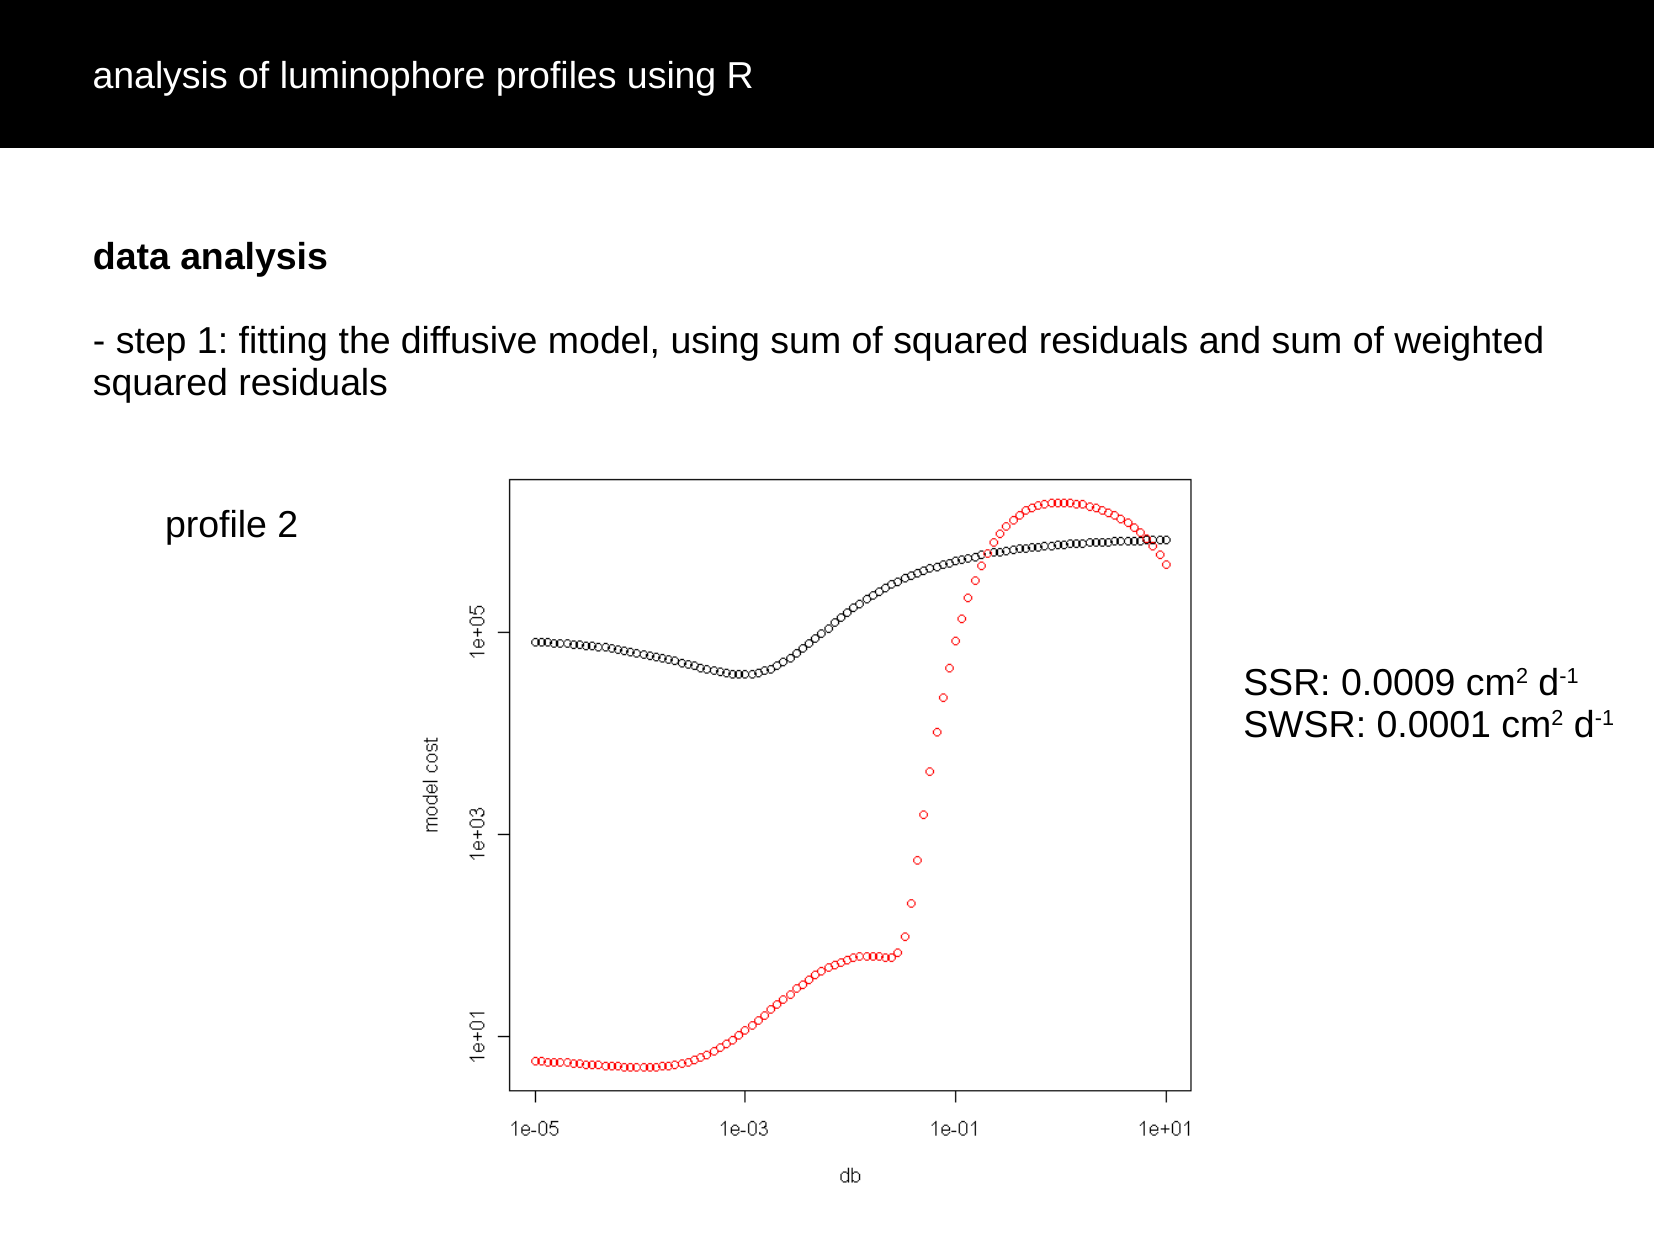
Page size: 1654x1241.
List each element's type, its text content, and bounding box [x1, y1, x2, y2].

text_box profile 2 [150, 496, 313, 554]
text_box SSR: 0.0009 cm2 d-1 SWSR: 0.0001 cm2 d-1 [1241, 654, 1629, 757]
text_box [0, 0, 1654, 148]
text_box analysis of luminophore profiles using R [77, 46, 769, 104]
picture [413, 383, 1241, 1211]
text_box data analysis - step 1: fitting the diffusive model, using sum of squared residuals and sum of weighted squared residuals [78, 228, 1559, 455]
